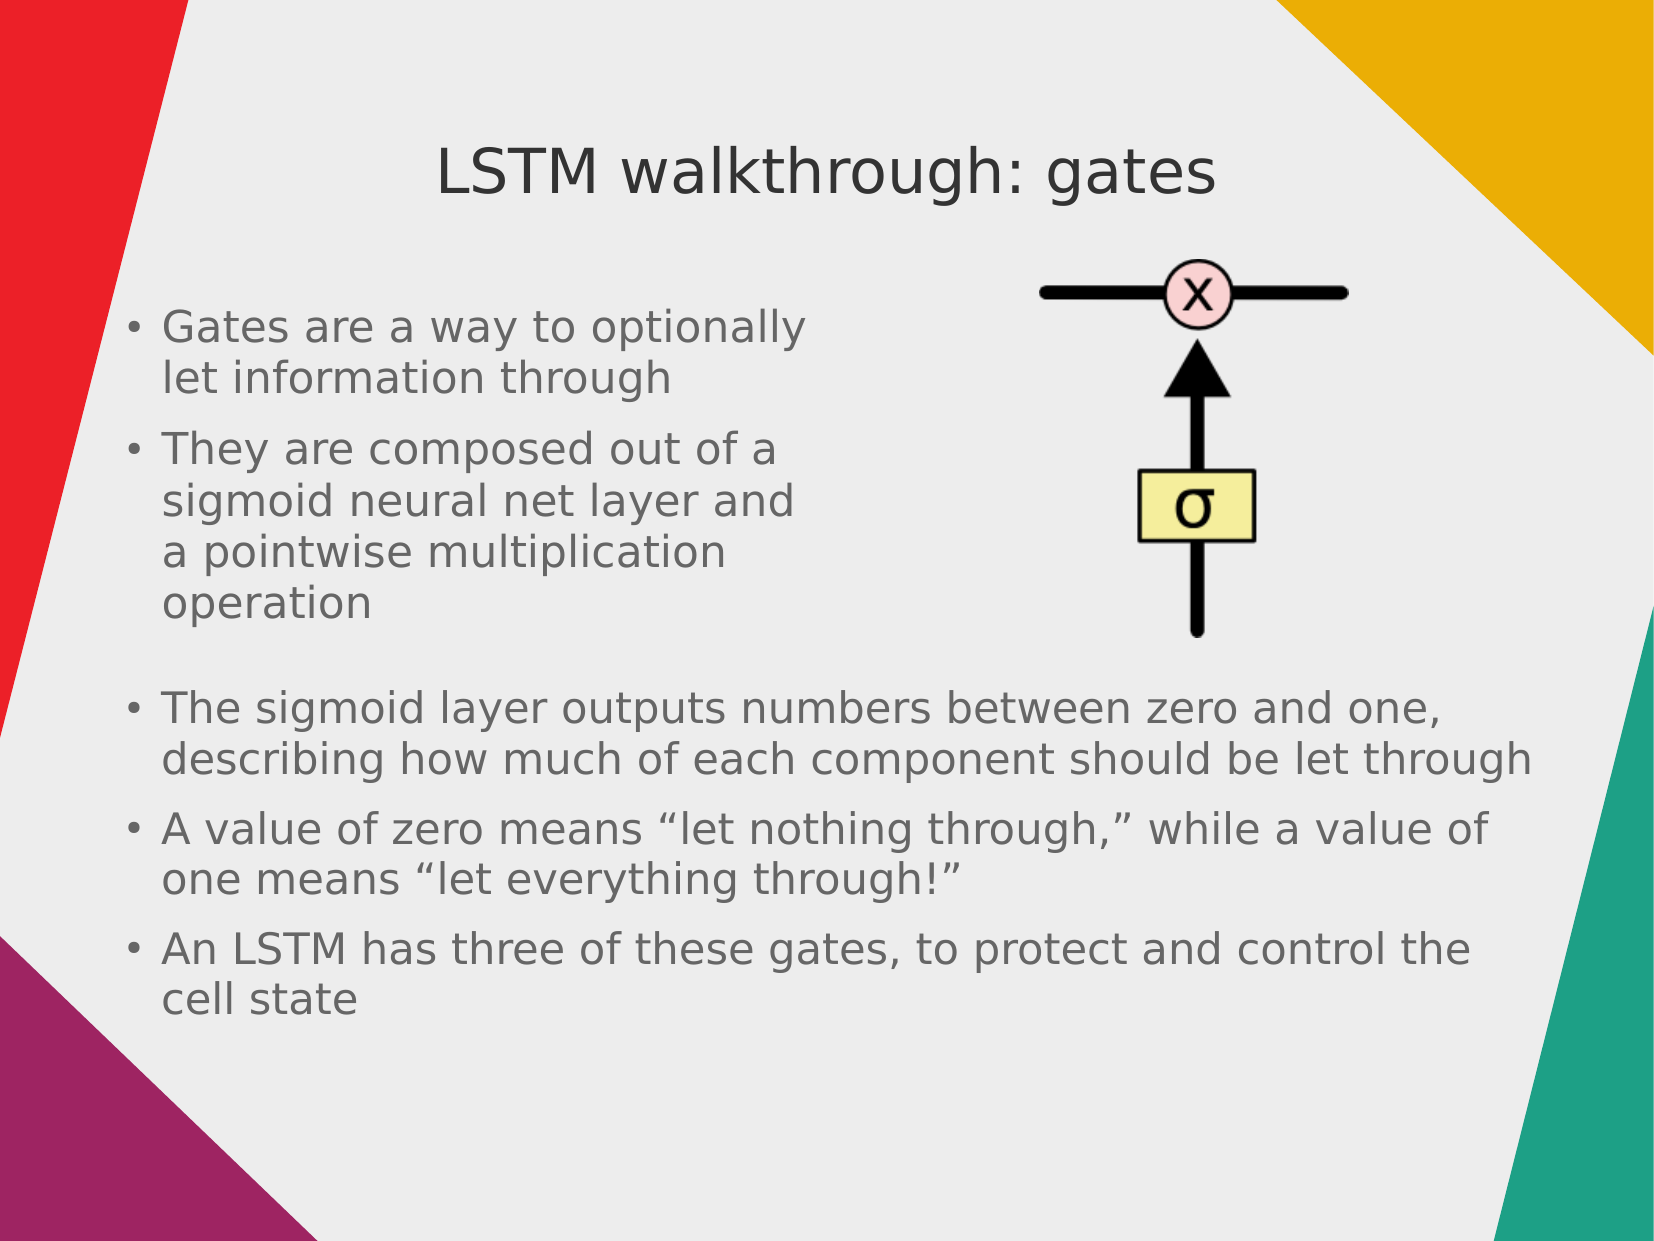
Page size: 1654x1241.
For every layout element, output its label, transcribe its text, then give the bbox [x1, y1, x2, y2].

title LSTM walkthrough: gates [114, 73, 1539, 271]
list The sigmoid layer outputs numbers between zero and one, describing how much of each component should be let through A value of zero means “let nothing through,” while a value of one means “let everything through!” An LSTM has three of these gates, to protect and control the cell state [114, 683, 1539, 1033]
picture [1039, 259, 1349, 638]
list Gates are a way to optionally let information through They are composed out of a sigmoid neural net layer and a pointwise multiplication operation [114, 302, 810, 651]
